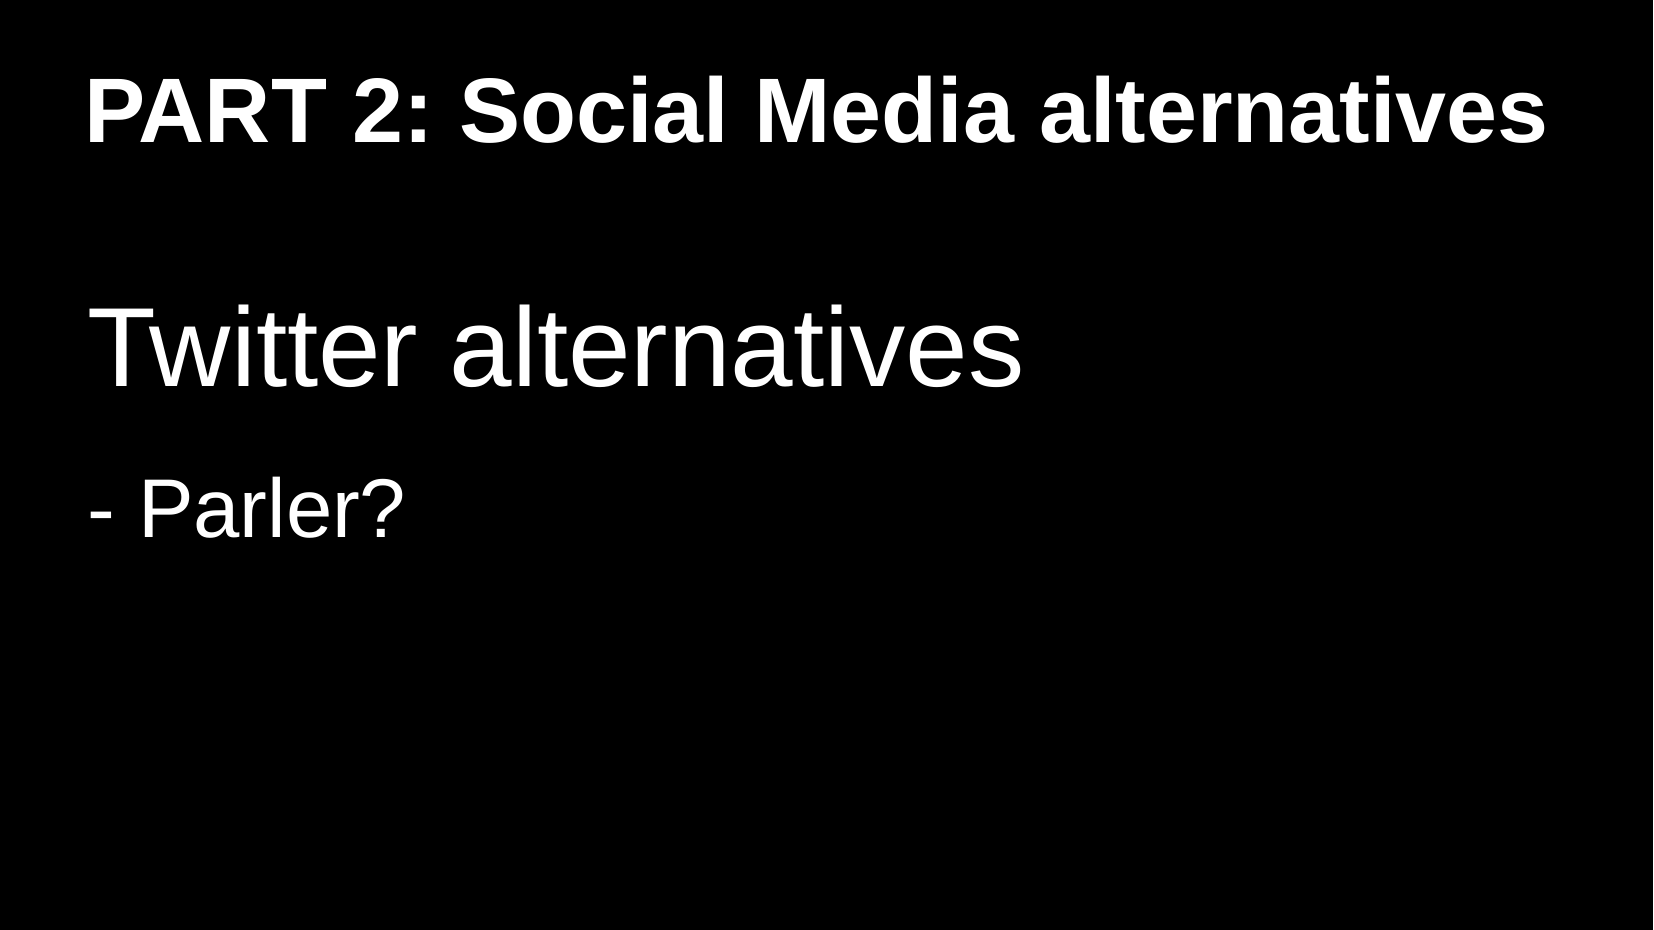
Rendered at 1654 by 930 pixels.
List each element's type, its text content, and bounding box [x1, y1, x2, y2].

list Twitter alternatives [87, 285, 1573, 447]
title PART 2: Social Media alternatives [84, 56, 1561, 166]
list - Parler? [87, 462, 1573, 852]
